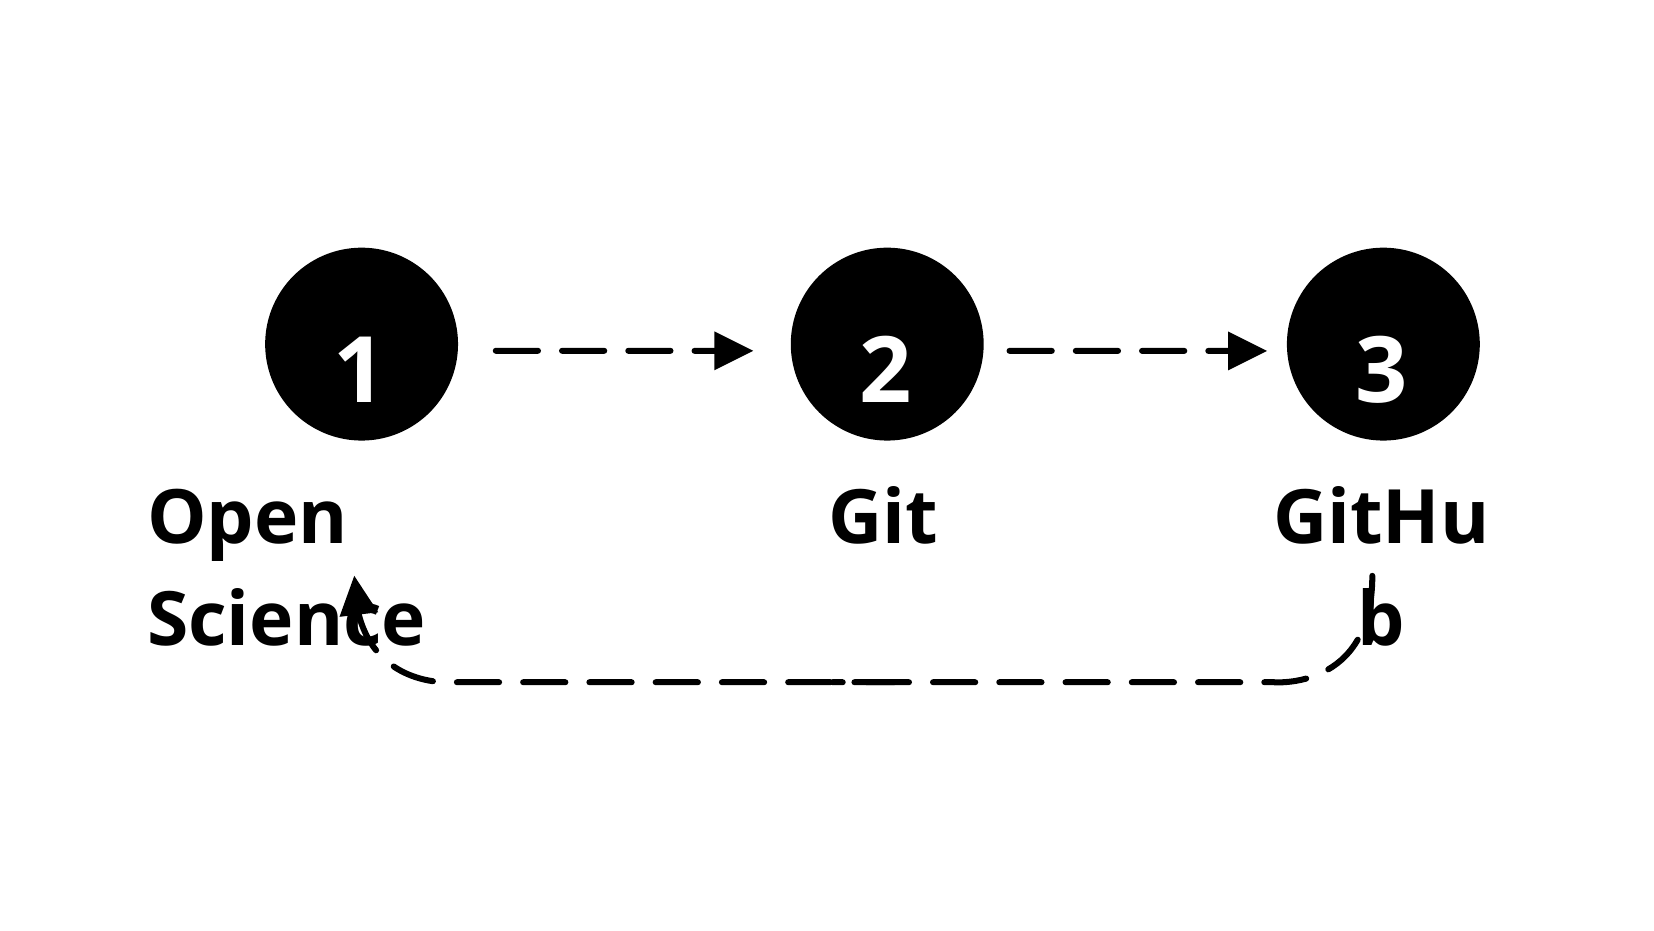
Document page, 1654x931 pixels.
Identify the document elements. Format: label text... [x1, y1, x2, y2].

text_box 3 [1340, 296, 1416, 404]
text_box GitHub [1241, 455, 1522, 560]
text_box 1 [319, 296, 394, 404]
text_box Open Science [132, 455, 627, 546]
text_box 2 [844, 296, 920, 404]
text_box Git [793, 455, 972, 546]
text_box [265, 247, 459, 441]
text_box [790, 247, 984, 441]
text_box [1286, 247, 1480, 441]
